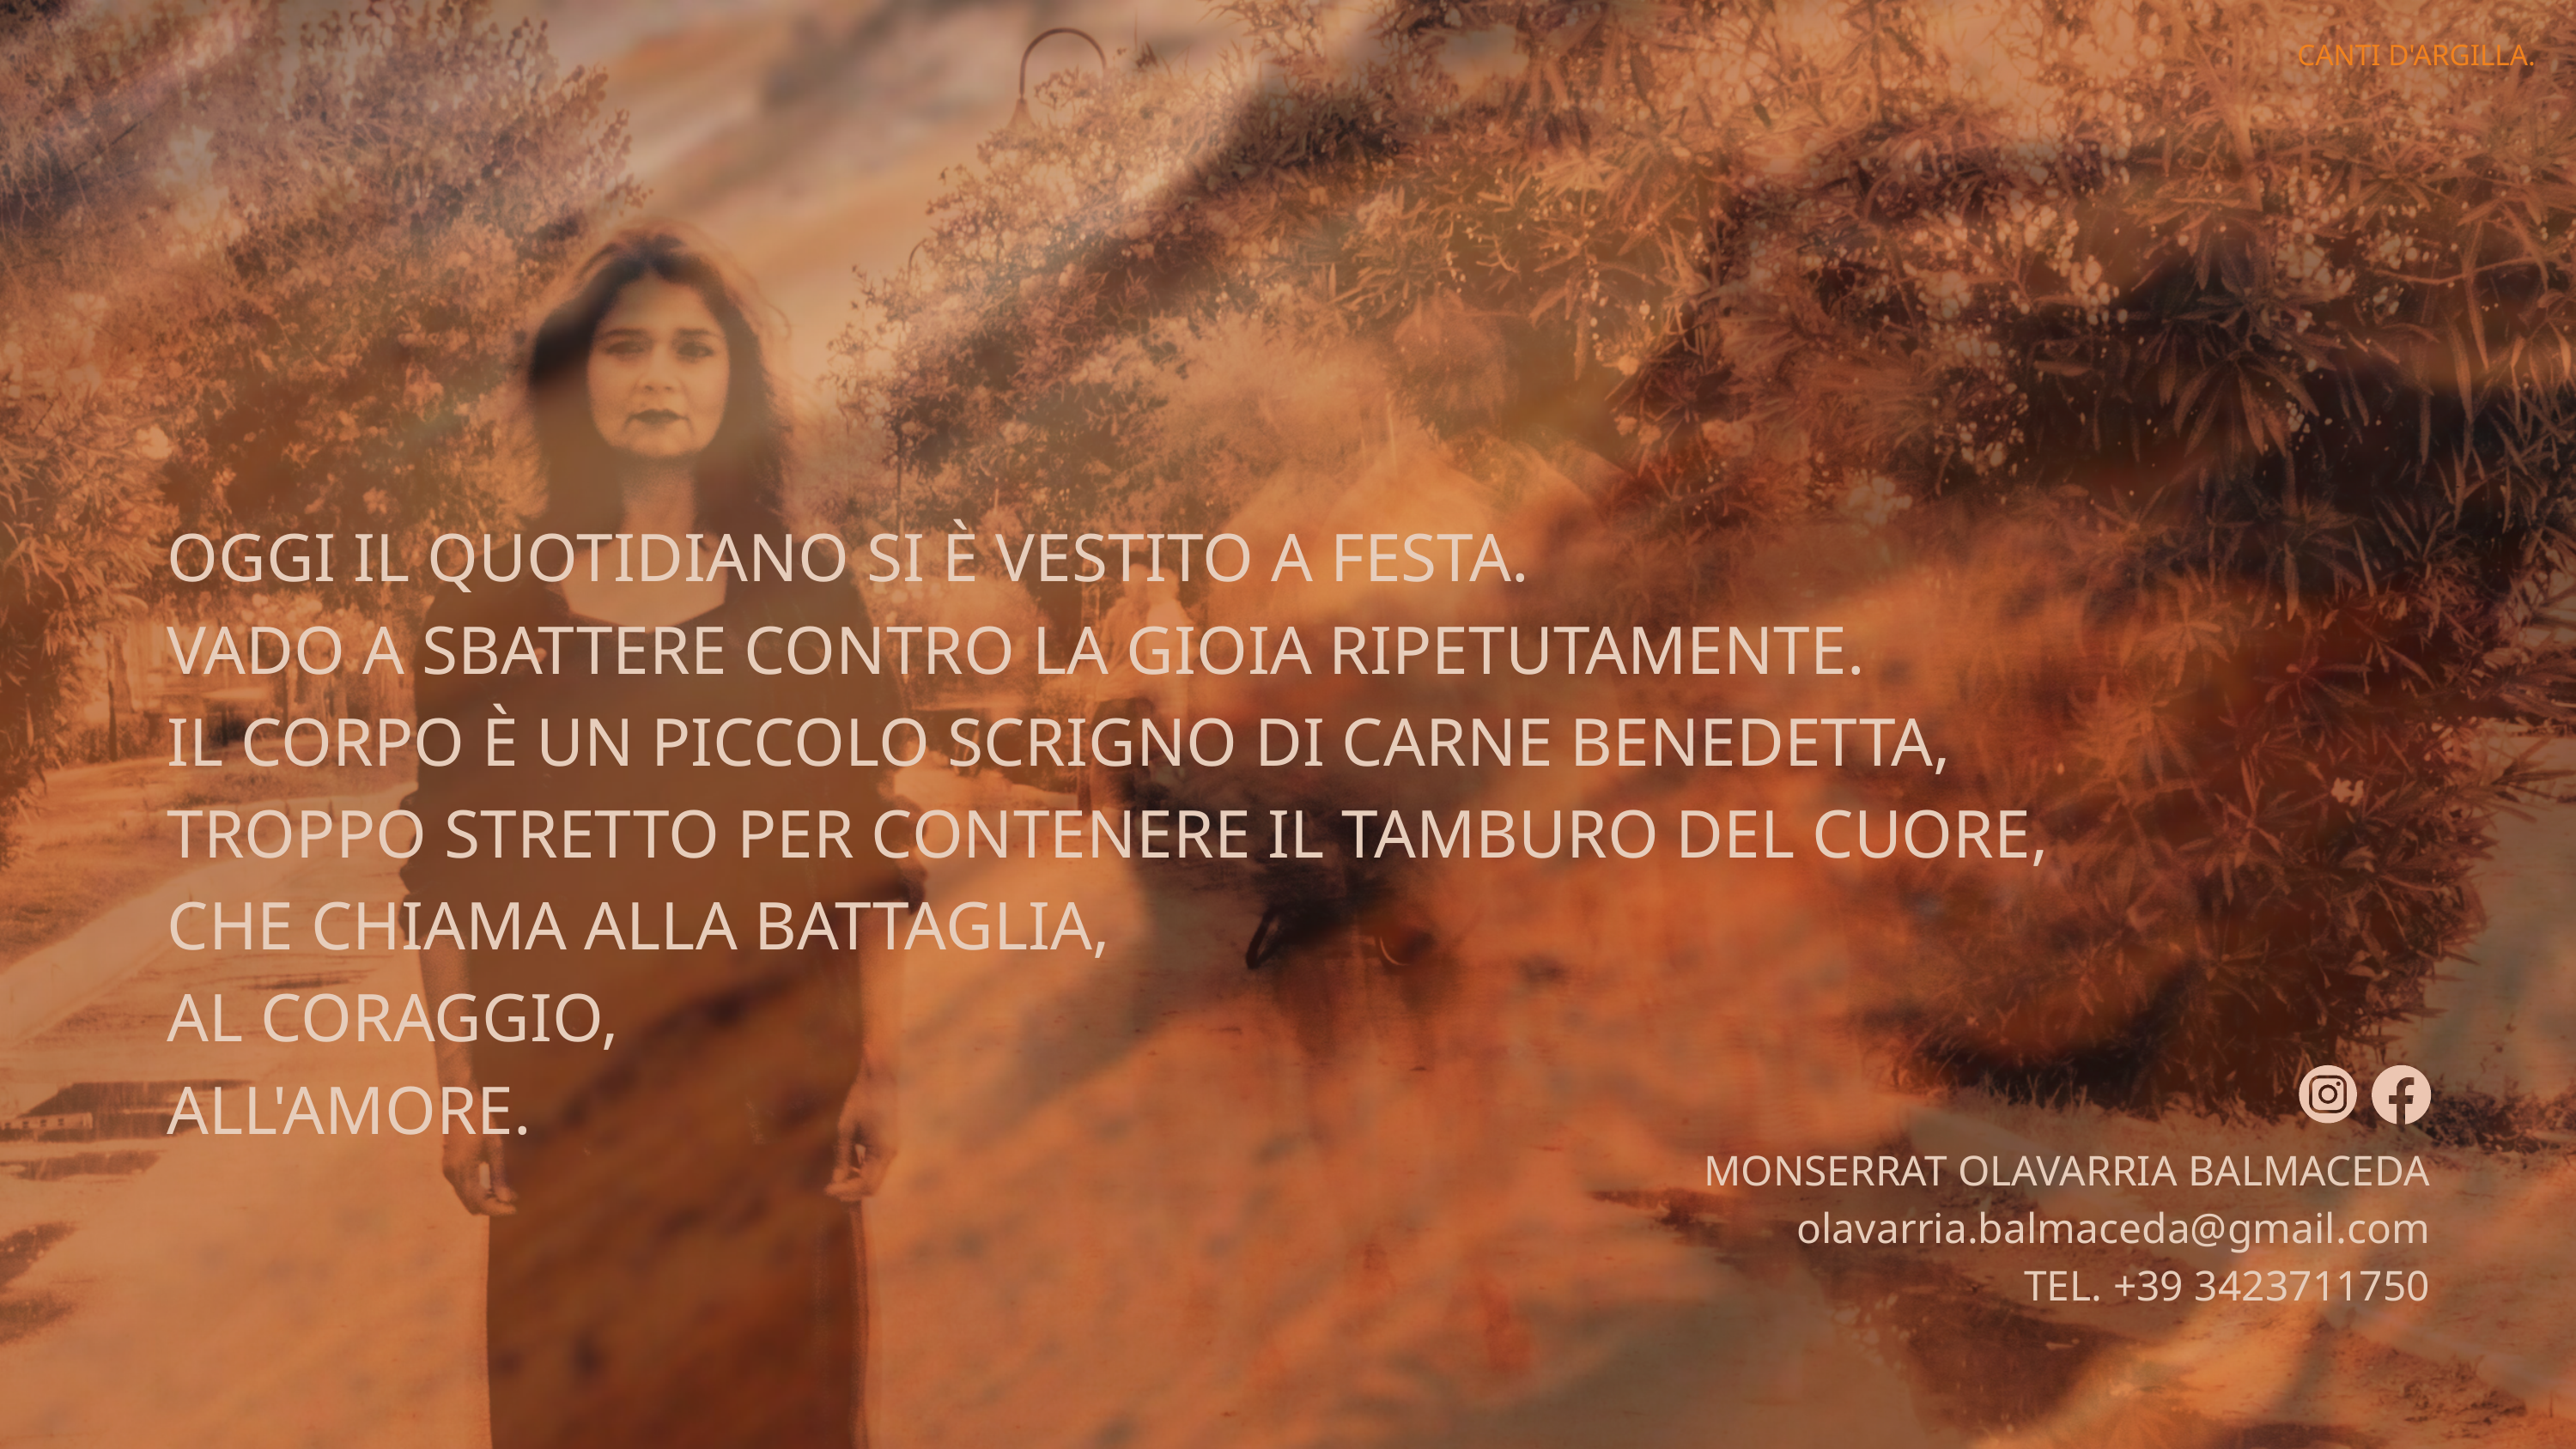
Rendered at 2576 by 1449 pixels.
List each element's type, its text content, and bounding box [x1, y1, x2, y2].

text_box [0, 0, 2576, 1449]
text_box MONSERRAT OLAVARRIA BALMACEDA olavarria.balmaceda@gmail.com TEL. +39 3423711750 [993, 1136, 2432, 1310]
text_box CANTI D'ARGILLA. [2272, 30, 2537, 72]
text_box OGGI IL QUOTIDIANO SI È VESTITO A FESTA. VADO A SBATTERE CONTRO LA GIOIA RIPETUTAMENTE. IL CORPO È UN PICCOLO SCRIGNO DI CARNE BENEDETTA, TROPPO STRETTO PER CONTENERE IL TAMBURO DEL CUORE, CHE CHIAMA ALLA BATTAGLIA, AL CORAGGIO, ALL'AMORE. [167, 410, 2432, 1216]
